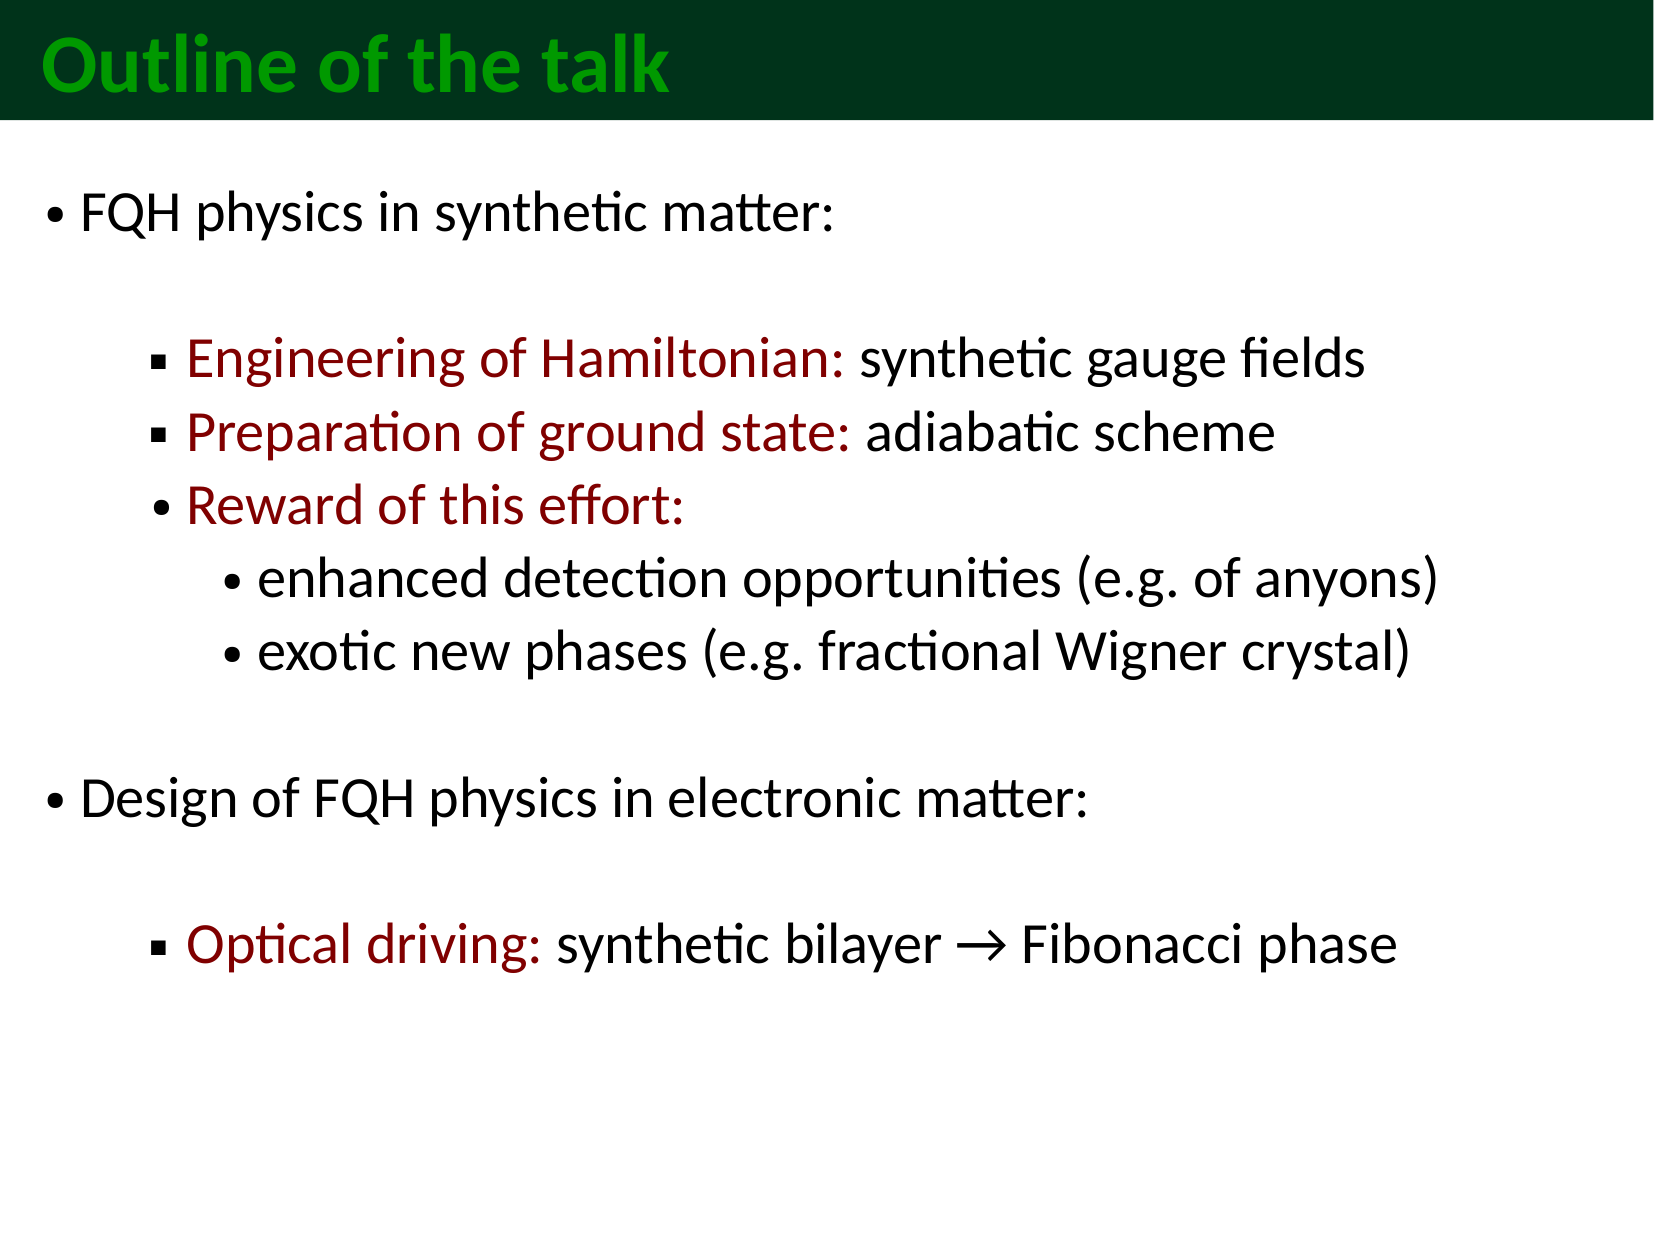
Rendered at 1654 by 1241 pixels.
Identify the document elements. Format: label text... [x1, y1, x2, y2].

text_box Outline of the talk [26, 1, 1515, 126]
text_box FQH physics in synthetic matter: Engineering of Hamiltonian: synthetic gauge fields Preparation of ground state: adiabatic scheme Reward of this effort: enhanced detection opportunities (e.g. of anyons) exotic new phases (e.g. fractional Wigner crystal) Design of FQH physics in electronic matter: Optical driving: synthetic bilayer → Fibonacci phase [30, 180, 1654, 986]
picture [1154, 369, 1654, 811]
